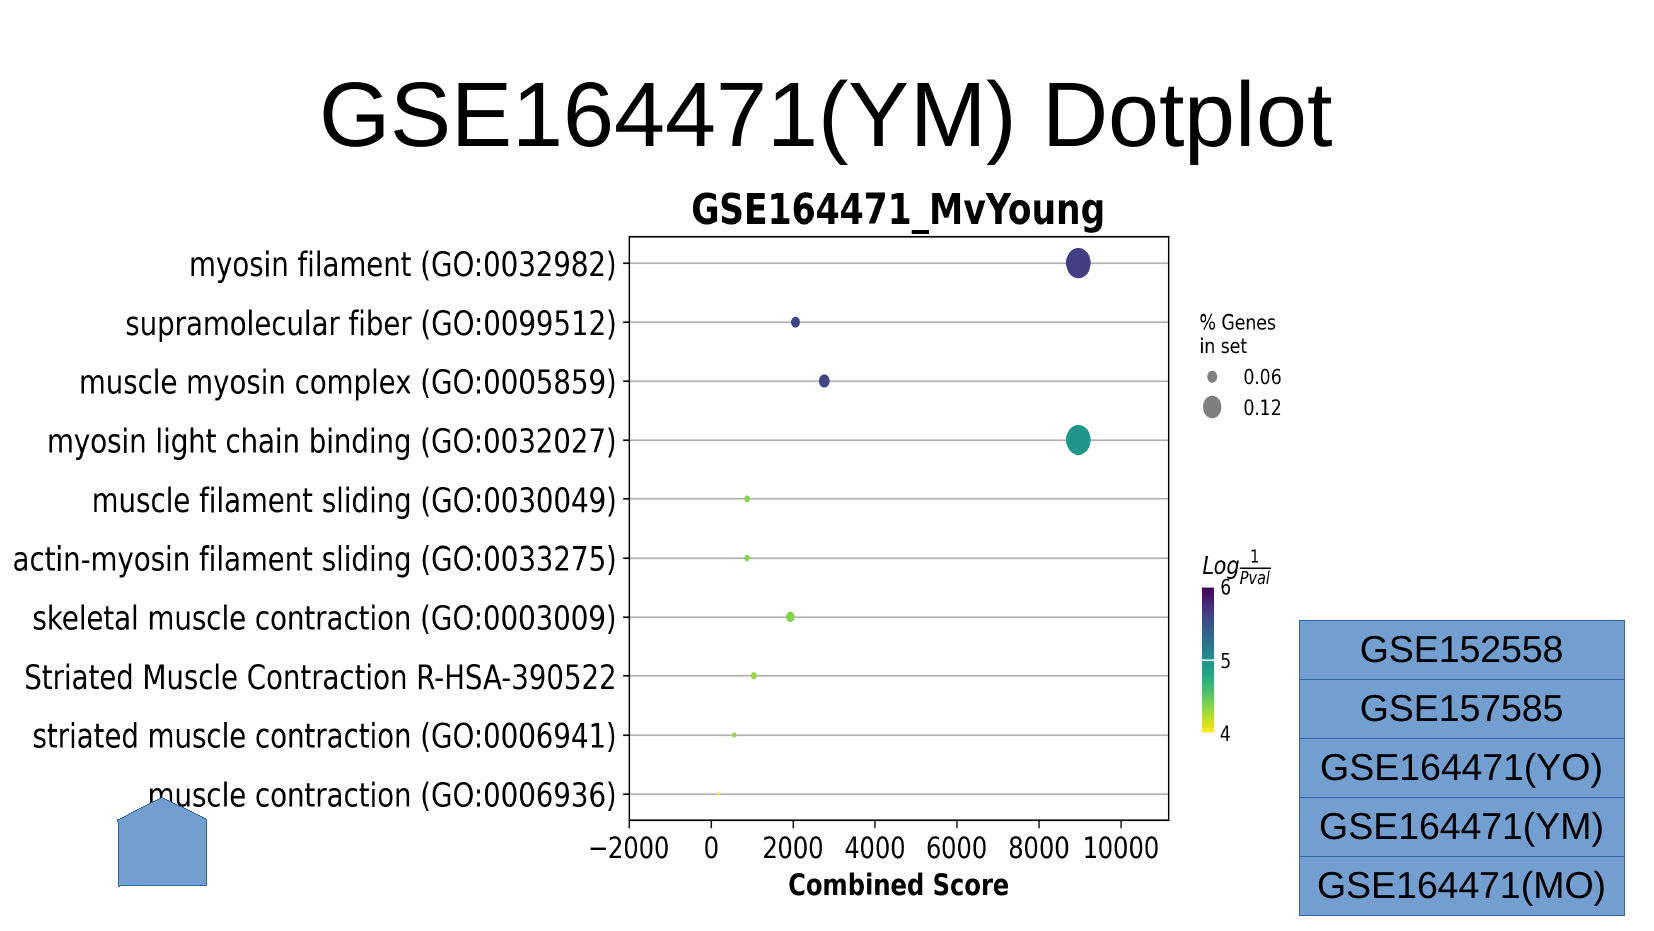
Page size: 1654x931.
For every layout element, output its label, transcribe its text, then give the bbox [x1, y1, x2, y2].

text_box GSE164471(YO) [1299, 738, 1625, 797]
text_box GSE164471(YM) [1299, 797, 1625, 856]
text_box GSE157585 [1299, 680, 1625, 738]
text_box GSE164471(MO) [1299, 856, 1625, 916]
text_box GSE152558 [1299, 620, 1625, 680]
picture [0, 177, 1300, 916]
title GSE164471(YM) Dotplot [82, 37, 1571, 193]
text_box [117, 797, 207, 887]
